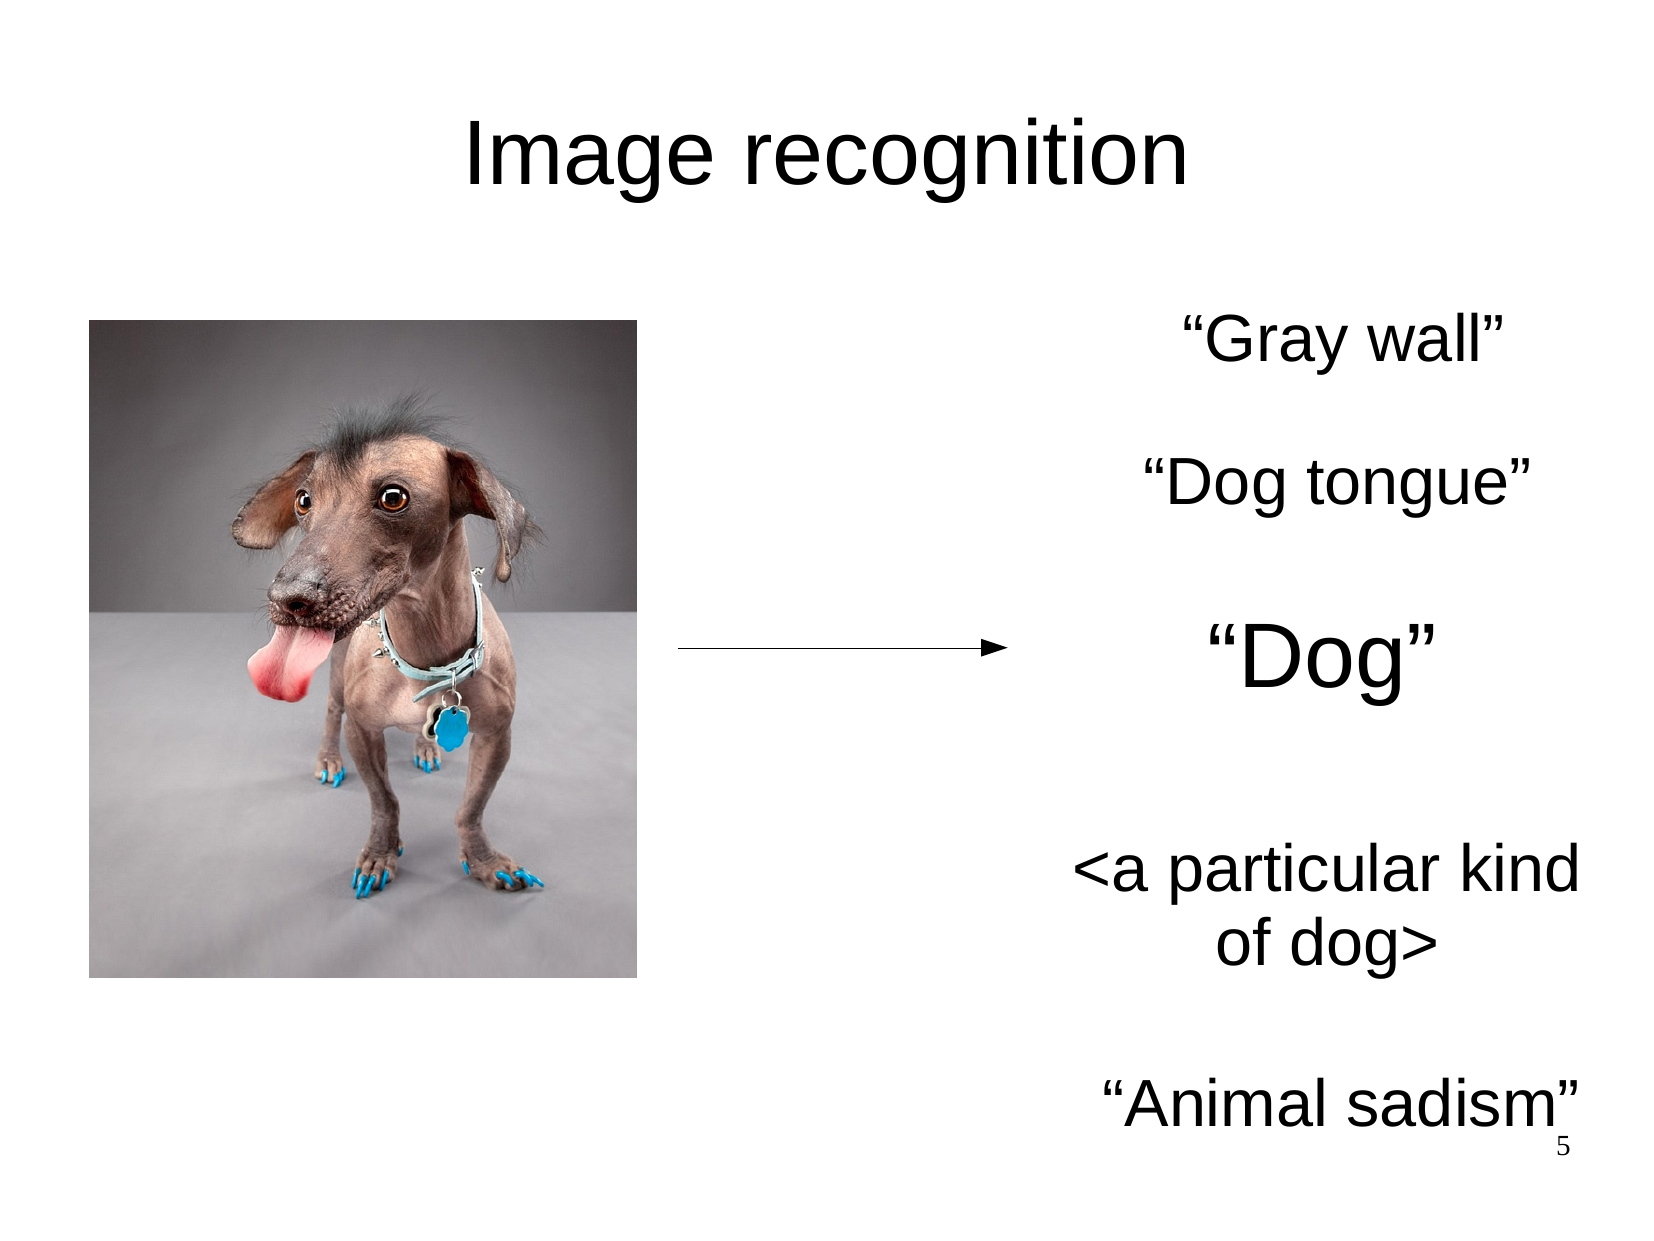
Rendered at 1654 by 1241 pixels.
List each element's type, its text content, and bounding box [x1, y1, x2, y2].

title Image recognition [82, 49, 1571, 257]
text_box <a particular kind of dog> [1052, 830, 1603, 981]
text_box “Dog” [1047, 604, 1598, 708]
picture [89, 320, 637, 978]
text_box “Gray wall” [1133, 301, 1554, 377]
text_box “Dog tongue” [1130, 430, 1546, 533]
text_box “Animal sadism” [1066, 1051, 1617, 1155]
